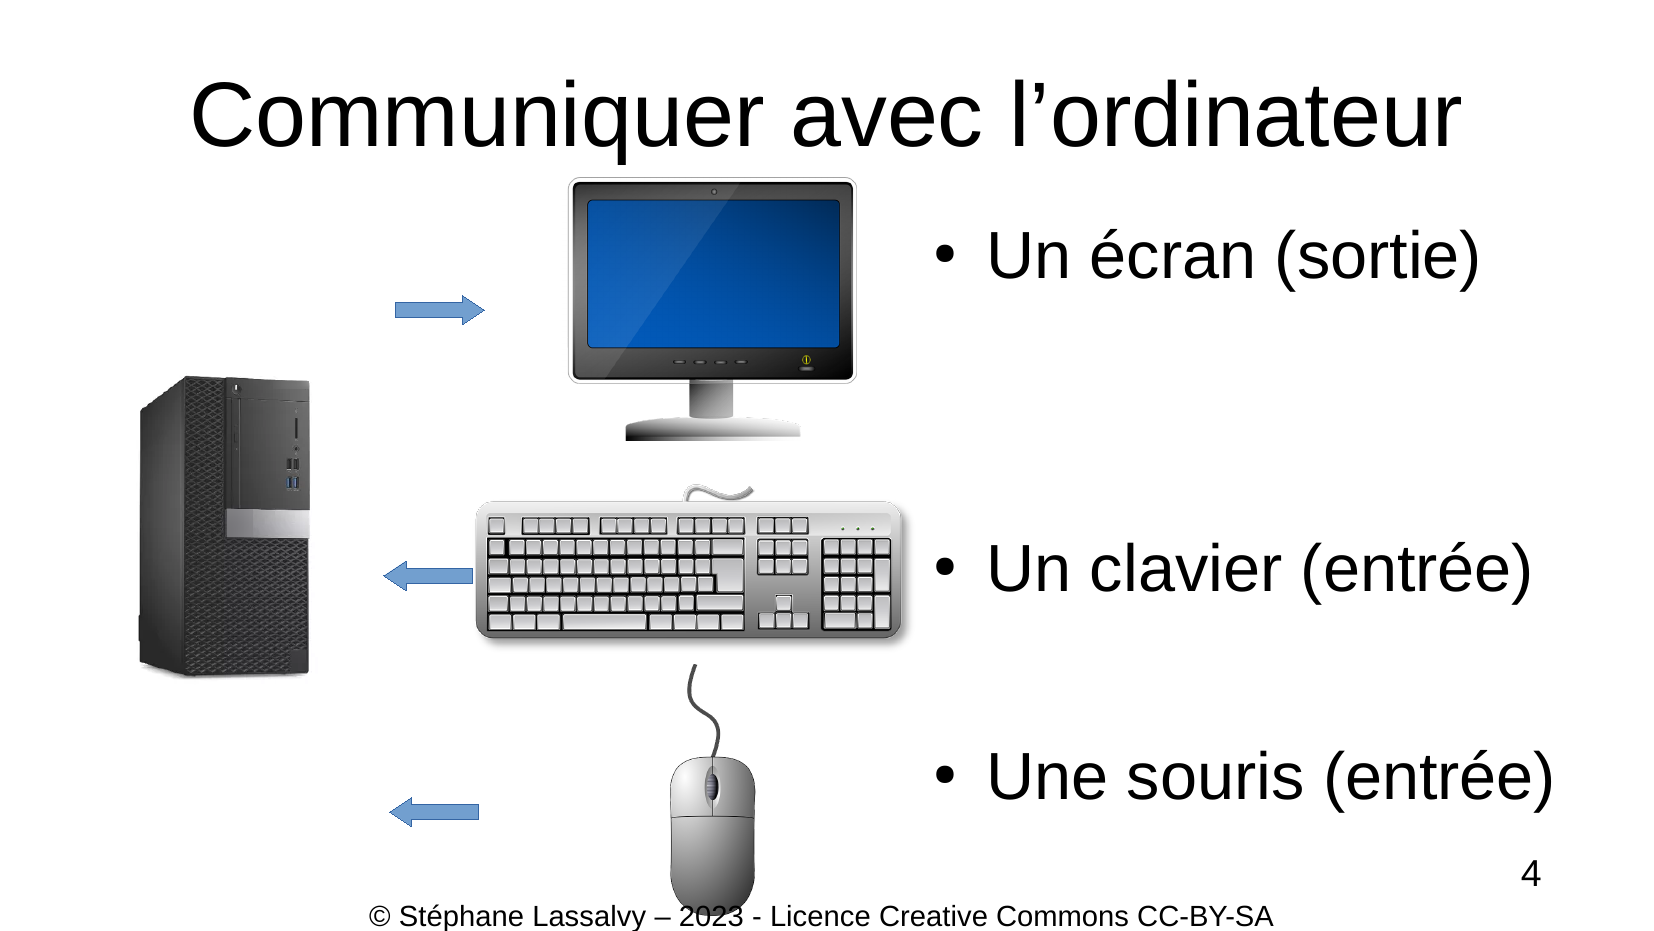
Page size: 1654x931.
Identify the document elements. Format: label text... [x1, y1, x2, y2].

text_box [383, 561, 473, 591]
text_box 16 [1506, 845, 1654, 916]
list Un écran (sortie) Un clavier (entrée) Une souris (entrée) [915, 217, 1625, 886]
picture [35, 359, 414, 739]
text_box © Stéphane Lassalvy – 2023 - Licence Creative Commons CC-BY-SA [354, 893, 1300, 931]
text_box [389, 797, 479, 827]
title Communiquer avec l’ordinateur [82, 37, 1571, 193]
picture [472, 457, 915, 893]
picture [562, 177, 857, 441]
text_box [395, 295, 485, 325]
